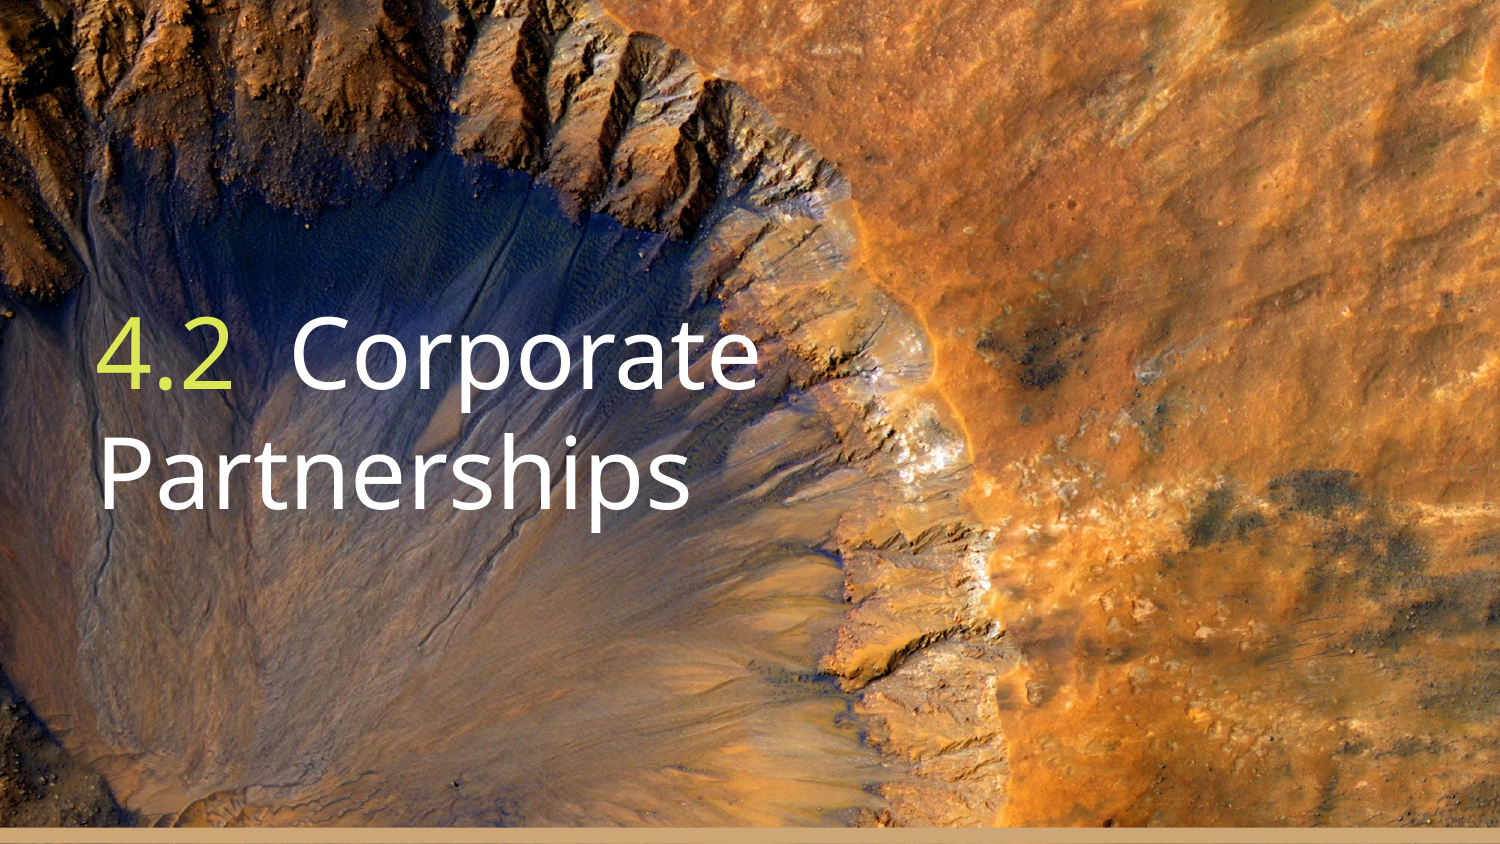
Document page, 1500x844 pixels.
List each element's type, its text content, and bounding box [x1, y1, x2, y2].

picture [0, 0, 1500, 827]
title 4.2 Corporate Partnerships [80, 73, 1348, 745]
